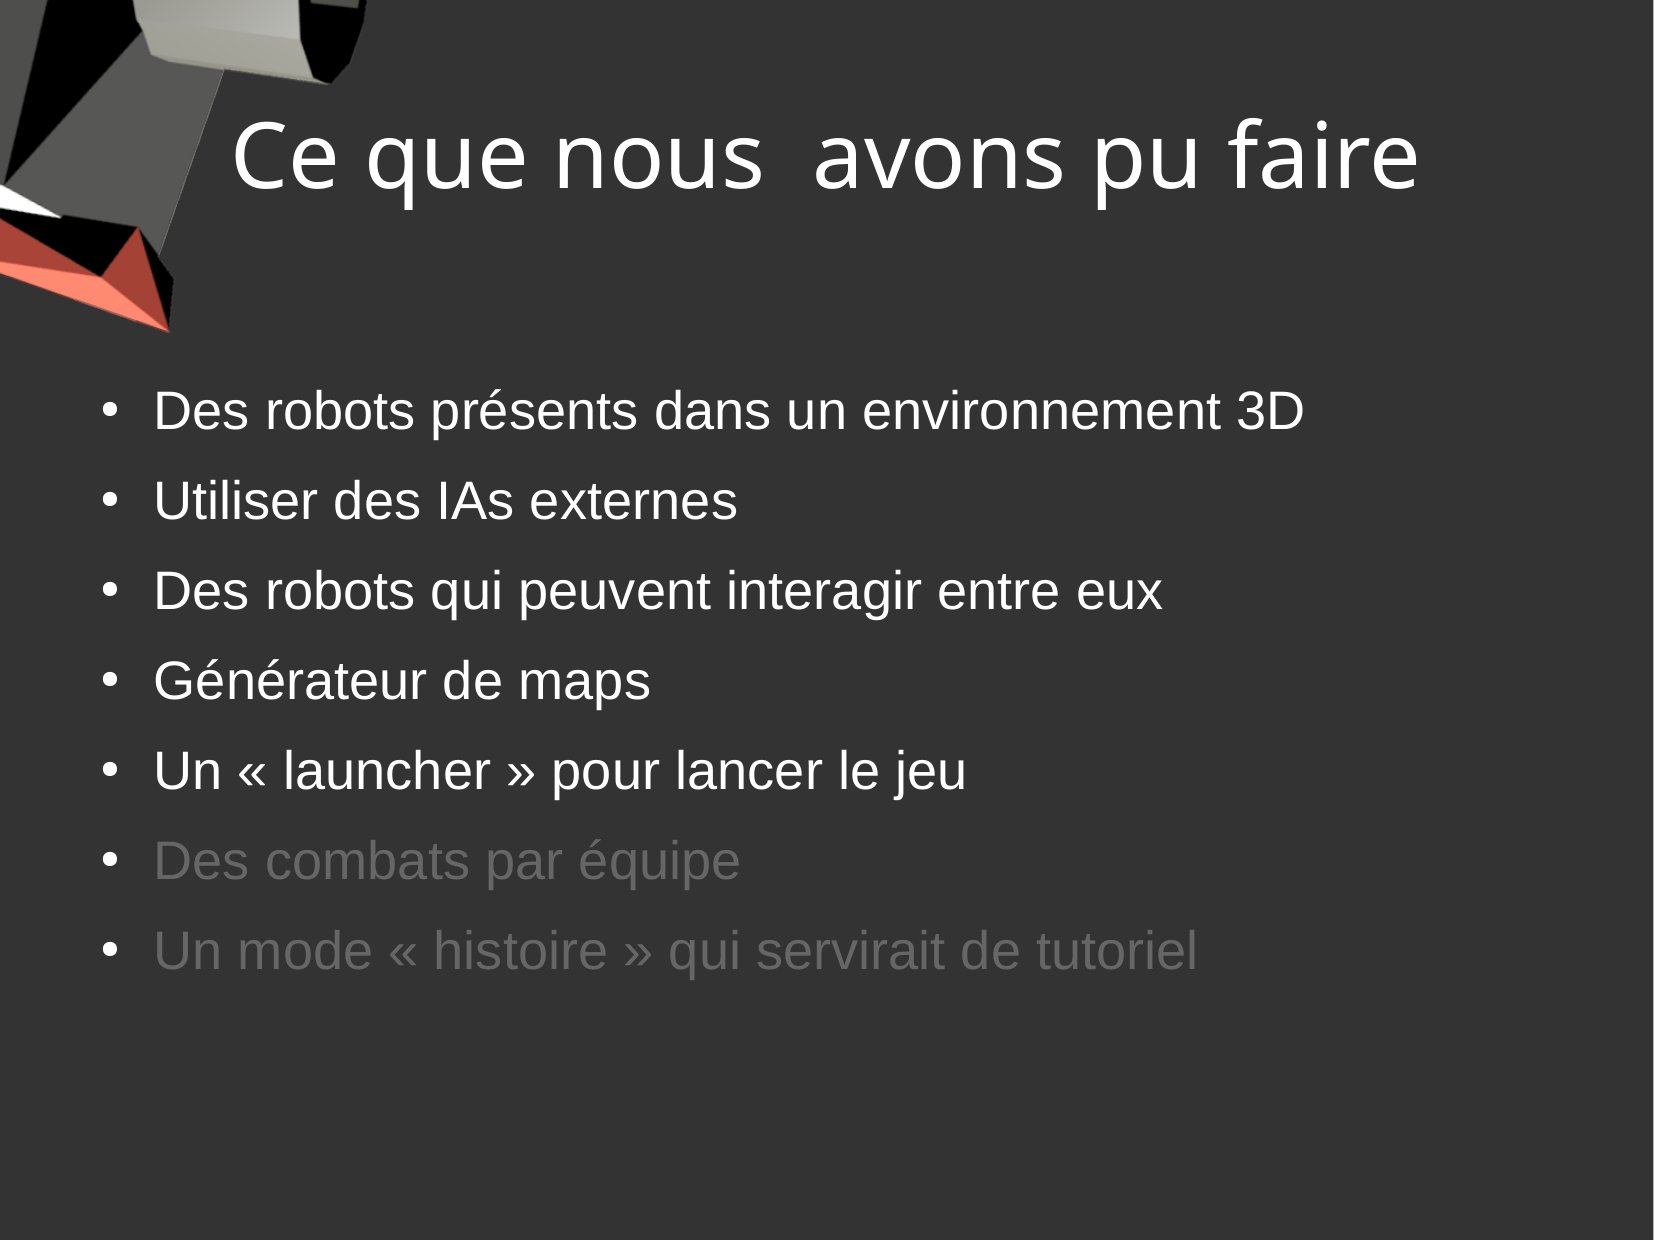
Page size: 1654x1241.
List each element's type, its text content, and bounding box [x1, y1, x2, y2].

list Des robots présents dans un environnement 3D Utiliser des IAs externes Des robots qui peuvent interagir entre eux Générateur de maps Un « launcher » pour lancer le jeu Des combats par équipe Un mode « histoire » qui servirait de tutoriel [82, 290, 1571, 1010]
picture [0, 0, 534, 496]
title Ce que nous avons pu faire [444, 49, 1571, 257]
